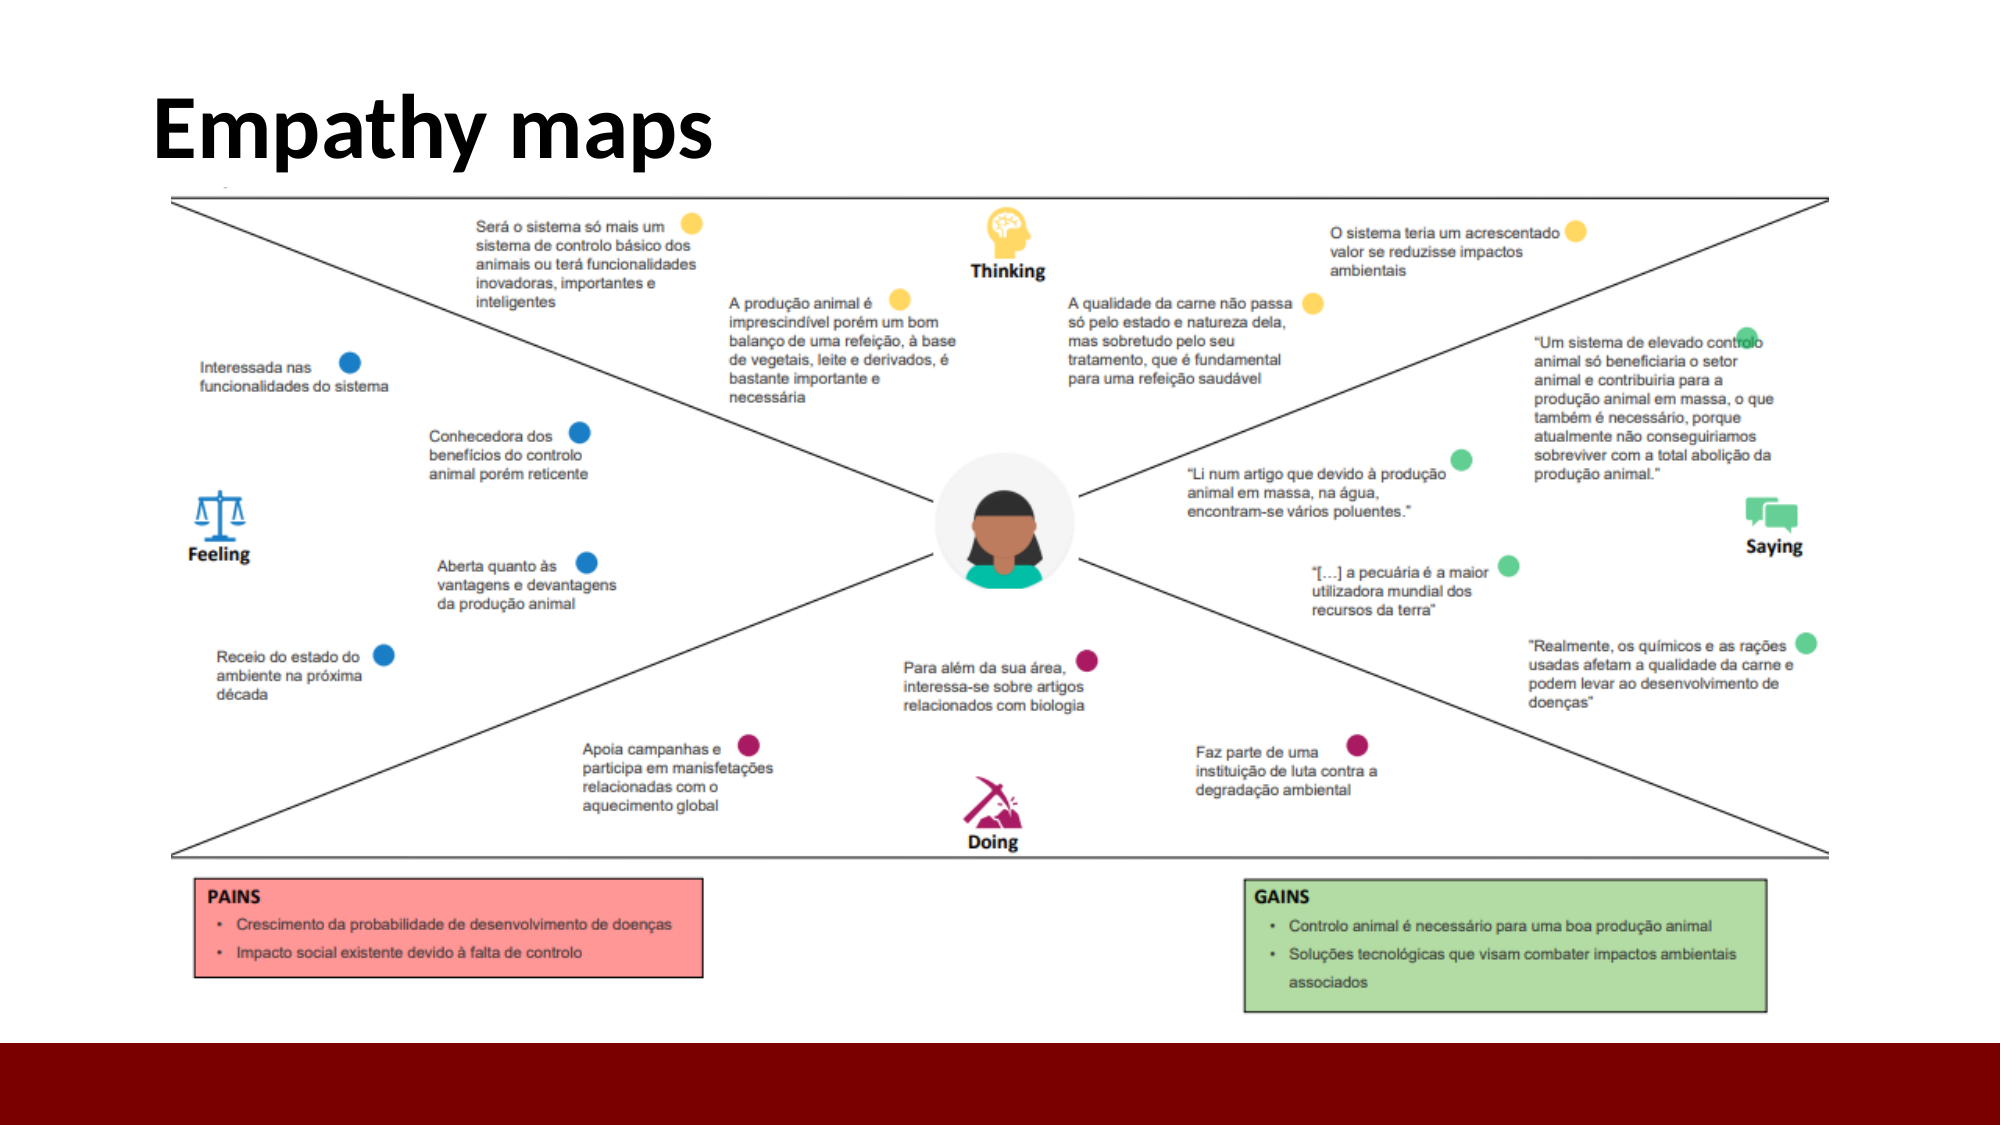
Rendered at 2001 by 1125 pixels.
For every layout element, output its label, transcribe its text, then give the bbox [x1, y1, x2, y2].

picture [171, 238, 1829, 1027]
title Empathy maps [137, 20, 1863, 238]
text_box [0, 1043, 2000, 1125]
